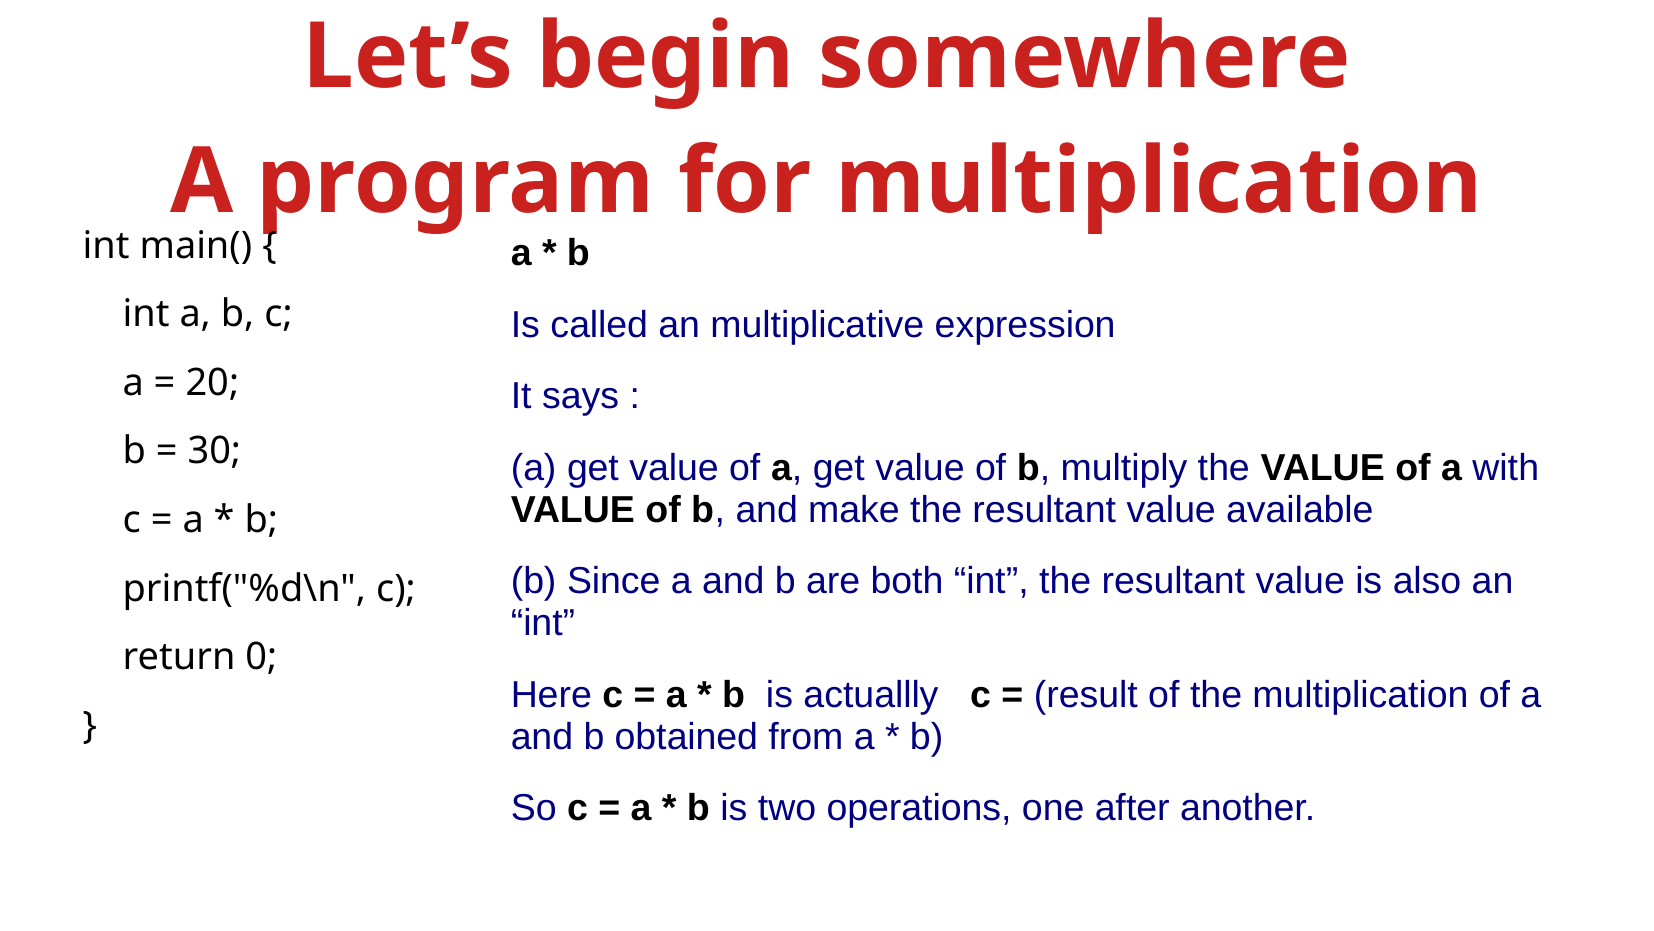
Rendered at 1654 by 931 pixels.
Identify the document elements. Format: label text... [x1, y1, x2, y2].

title Let’s begin somewhere A program for multiplication [82, 22, 1571, 207]
list int main() { int a, b, c; a = 20; b = 30; c = a * b; printf("%d\n", c); return 0; } [82, 217, 461, 758]
text_box a * b Is called an multiplicative expression It says : (a) get value of a, get value of b, multiply the VALUE of a with VALUE of b, and make the resultant value available (b) Since a and b are both “int”, the resultant value is also an “int” Here c = a * b is actuallly c = (result of the multiplication of a and b obtained from a * b) So c = a * b is two operations, one after another. [496, 224, 1583, 908]
